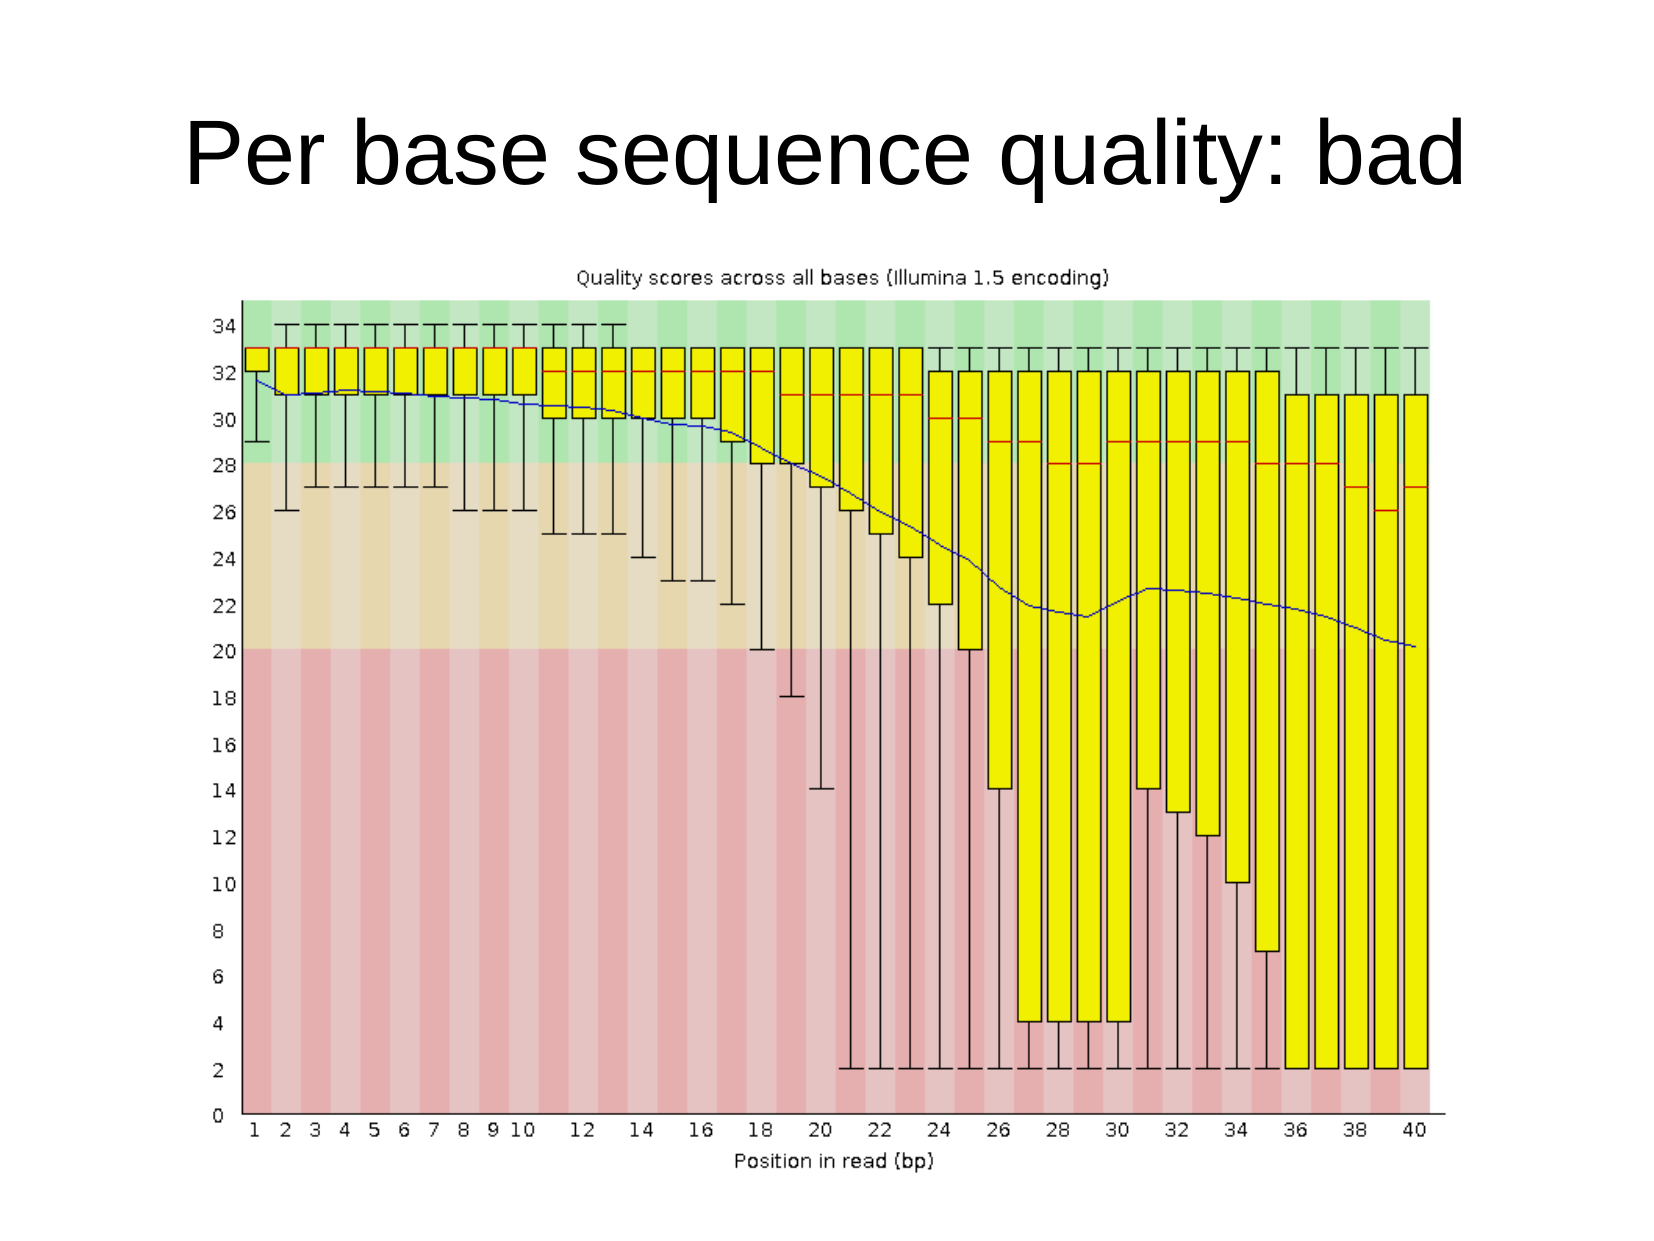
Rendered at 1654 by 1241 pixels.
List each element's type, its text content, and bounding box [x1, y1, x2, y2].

picture [209, 238, 1460, 1176]
title Per base sequence quality: bad [82, 49, 1571, 257]
